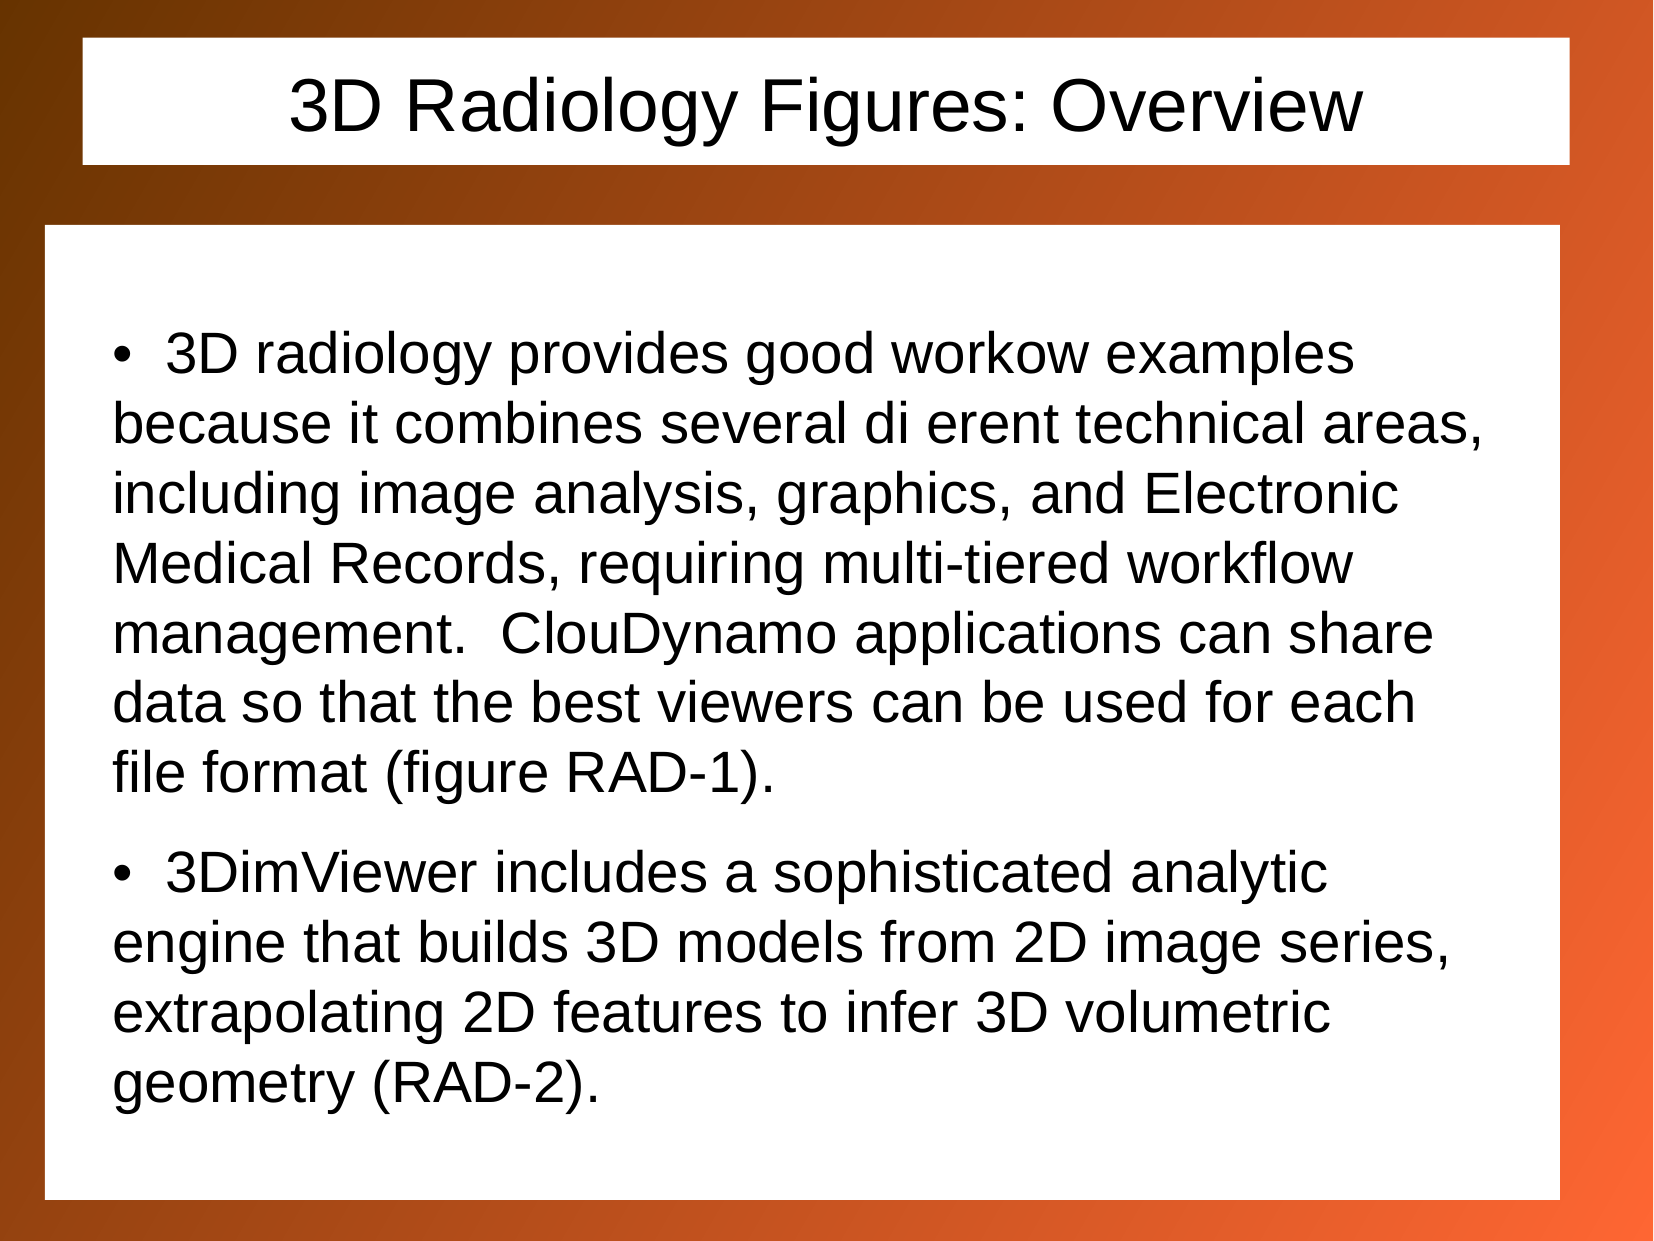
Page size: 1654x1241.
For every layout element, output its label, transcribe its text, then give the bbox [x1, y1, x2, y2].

text_box [44, 224, 1560, 1200]
text_box • 3D radiology provides good workow examples because it combines several di erent technical areas, including image analysis, graphics, and Electronic Medical Records, requiring multi-tiered workflow management. ClouDynamo applications can share data so that the best viewers can be used for each file format (figure RAD-1). • 3DimViewer includes a sophisticated analytic engine that builds 3D models from 2D image series, extrapolating 2D features to infer 3D volumetric geometry (RAD-2). [112, 254, 1500, 1241]
text_box 3D Radiology Figures: Overview [82, 37, 1570, 165]
